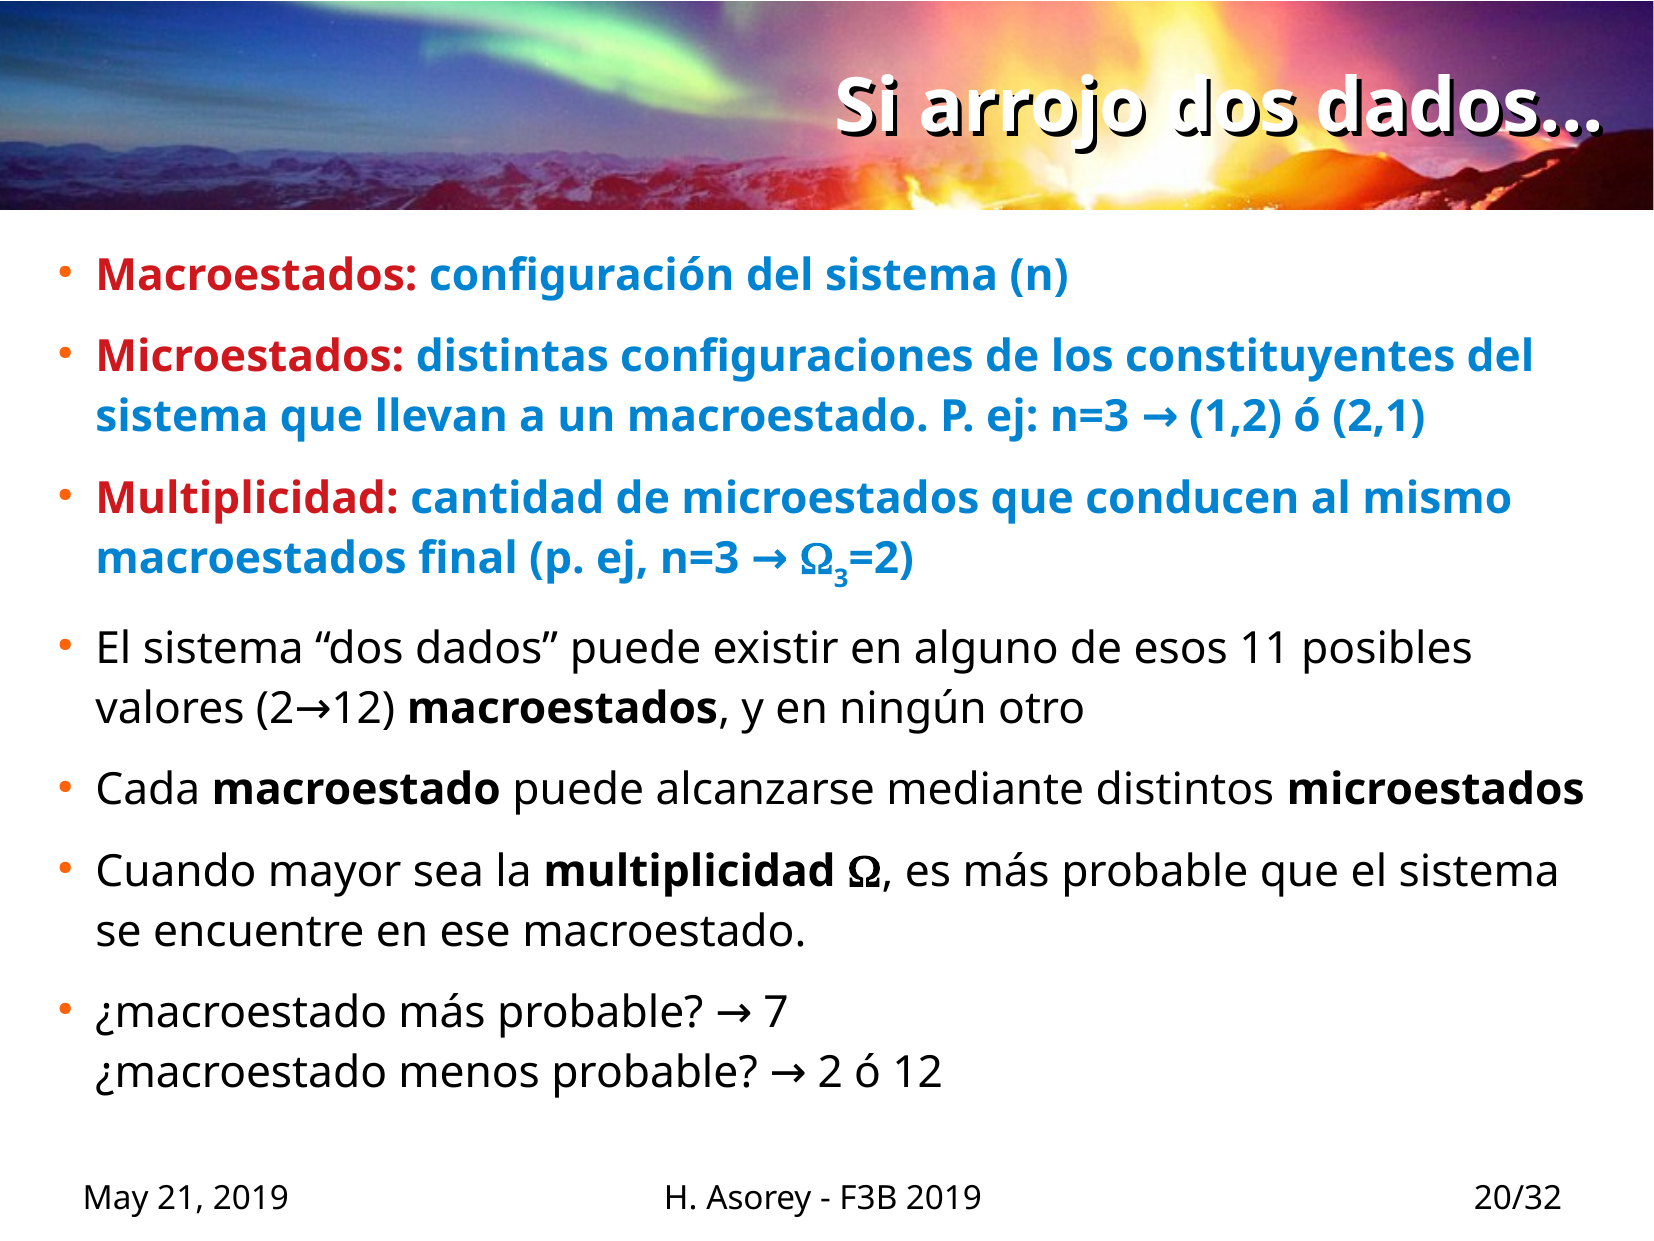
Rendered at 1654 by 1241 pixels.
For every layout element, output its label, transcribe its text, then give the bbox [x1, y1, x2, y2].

title Si arrojo dos dados... [45, 15, 1606, 191]
picture [0, 1, 1654, 210]
list Macroestados: configuración del sistema (n) Microestados: distintas configuraciones de los constituyentes del sistema que llevan a un macroestado. P. ej: n=3 → (1,2) ó (2,1) Multiplicidad: cantidad de microestados que conducen al mismo macroestados final (p. ej, n=3 → W3=2) El sistema “dos dados” puede existir en alguno de esos 11 posibles valores (2→12) macroestados, y en ningún otro Cada macroestado puede alcanzarse mediante distintos microestados Cuando mayor sea la multiplicidad W, es más probable que el sistema se encuentre en ese macroestado. ¿macroestado más probable? → 7 ¿macroestado menos probable? → 2 ó 12 [45, 243, 1606, 1144]
